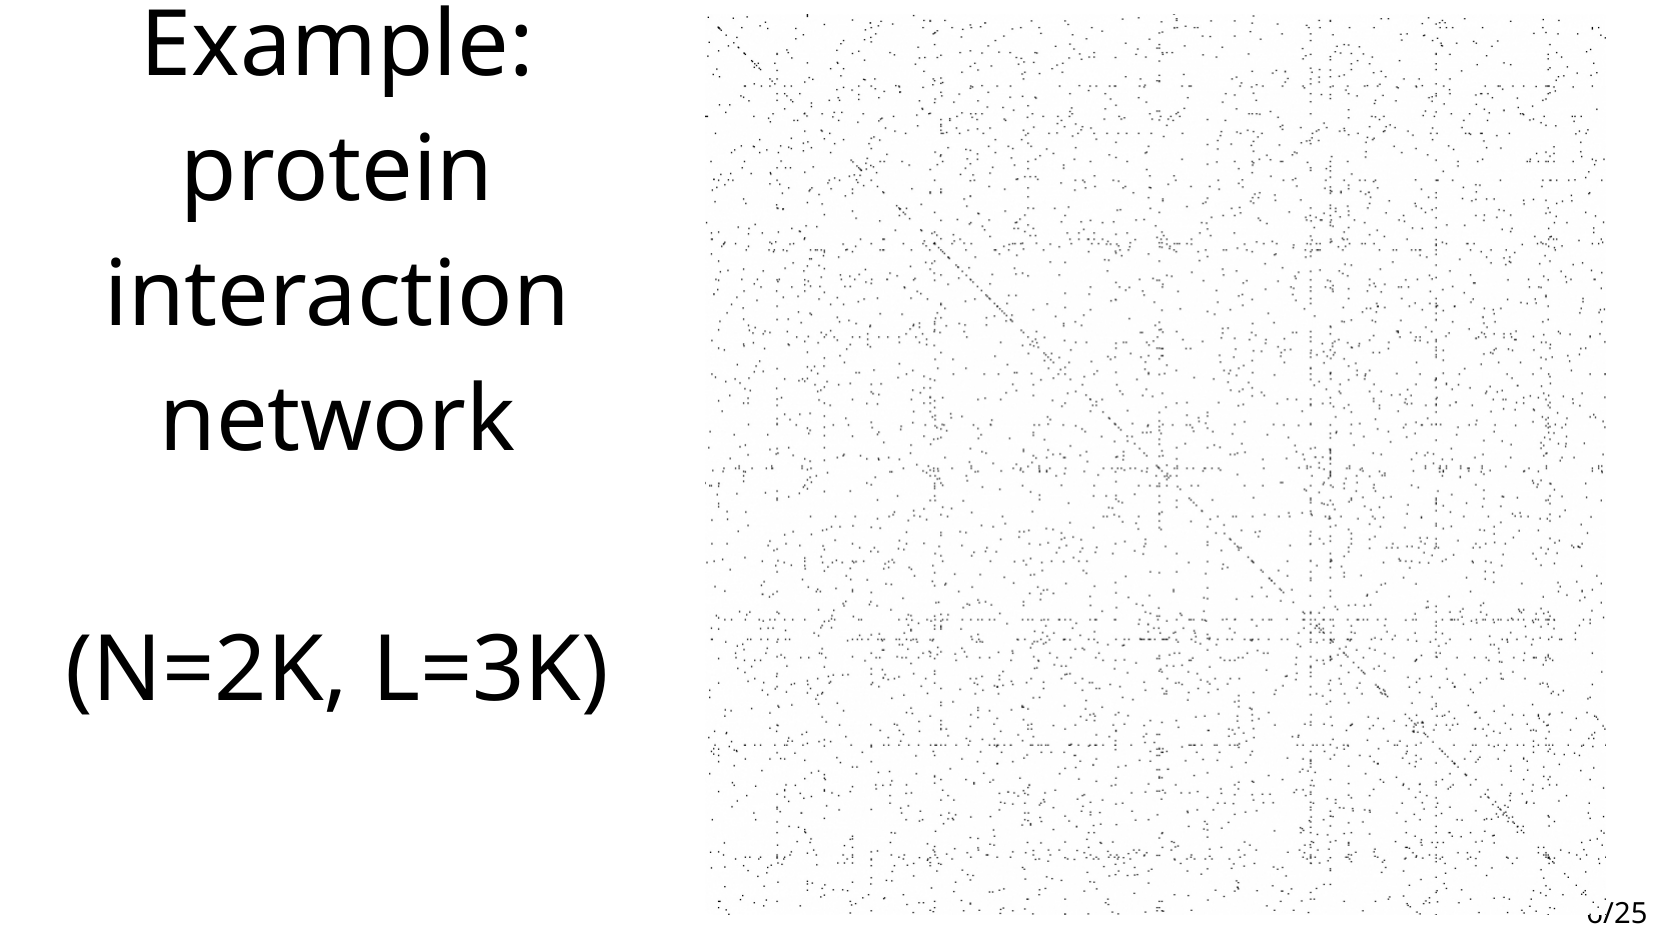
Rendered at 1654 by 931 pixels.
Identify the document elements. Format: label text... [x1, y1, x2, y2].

title Example: protein interaction network (N=2K, L=3K) [30, 44, 646, 661]
picture [705, 14, 1606, 916]
